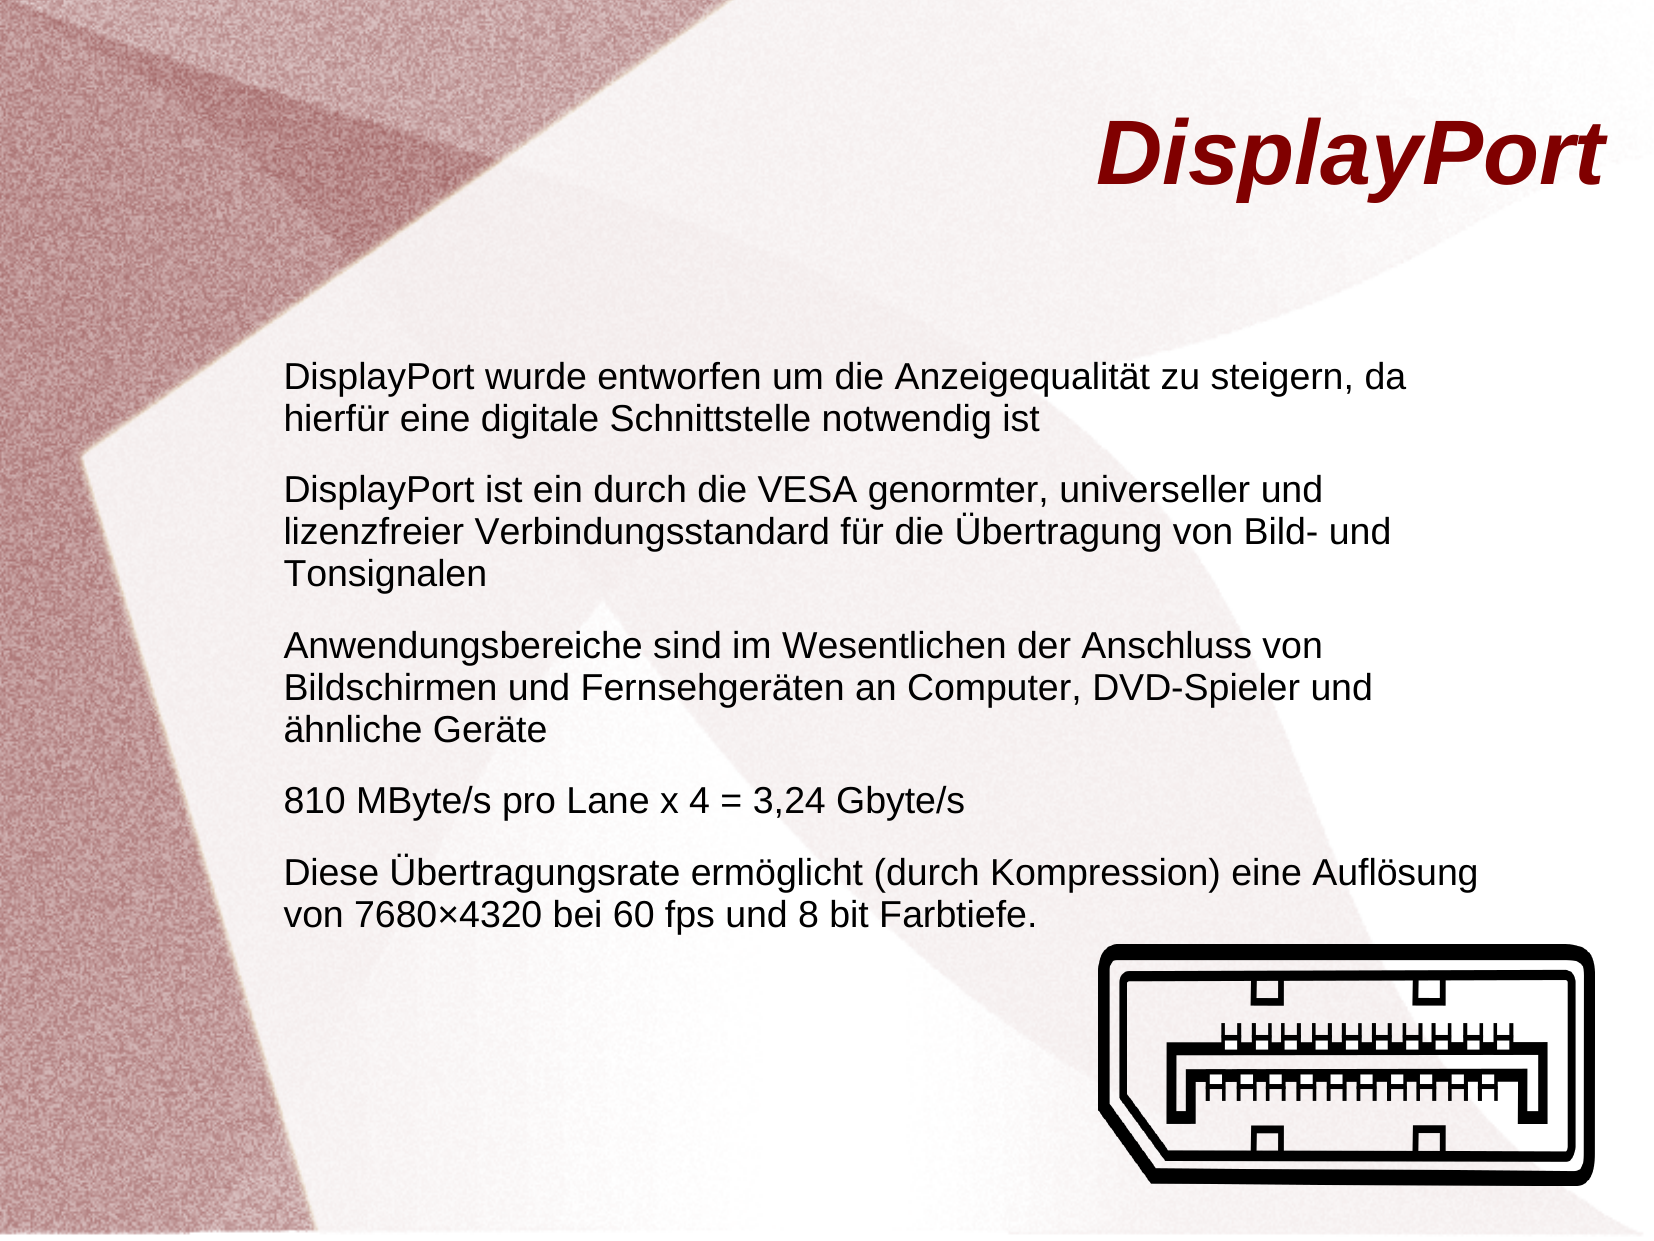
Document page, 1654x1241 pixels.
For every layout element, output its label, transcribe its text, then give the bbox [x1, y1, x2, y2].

title DisplayPort [596, 49, 1607, 257]
list DisplayPort wurde entworfen um die Anzeigequalität zu steigern, da hierfür eine digitale Schnittstelle notwendig ist DisplayPort ist ein durch die VESA genormter, universeller und lizenzfreier Verbindungsstandard für die Übertragung von Bild- und Tonsignalen Anwendungsbereiche sind im Wesentlichen der Anschluss von Bildschirmen und Fernsehgeräten an Computer, DVD-Spieler und ähnliche Geräte 810 MByte/s pro Lane x 4 = 3,24 Gbyte/s Diese Übertragungsrate ermöglicht (durch Kompression) eine Auflösung von 7680×4320 bei 60 fps und 8 bit Farbtiefe. [212, 355, 1489, 981]
picture [0, 0, 1654, 1241]
